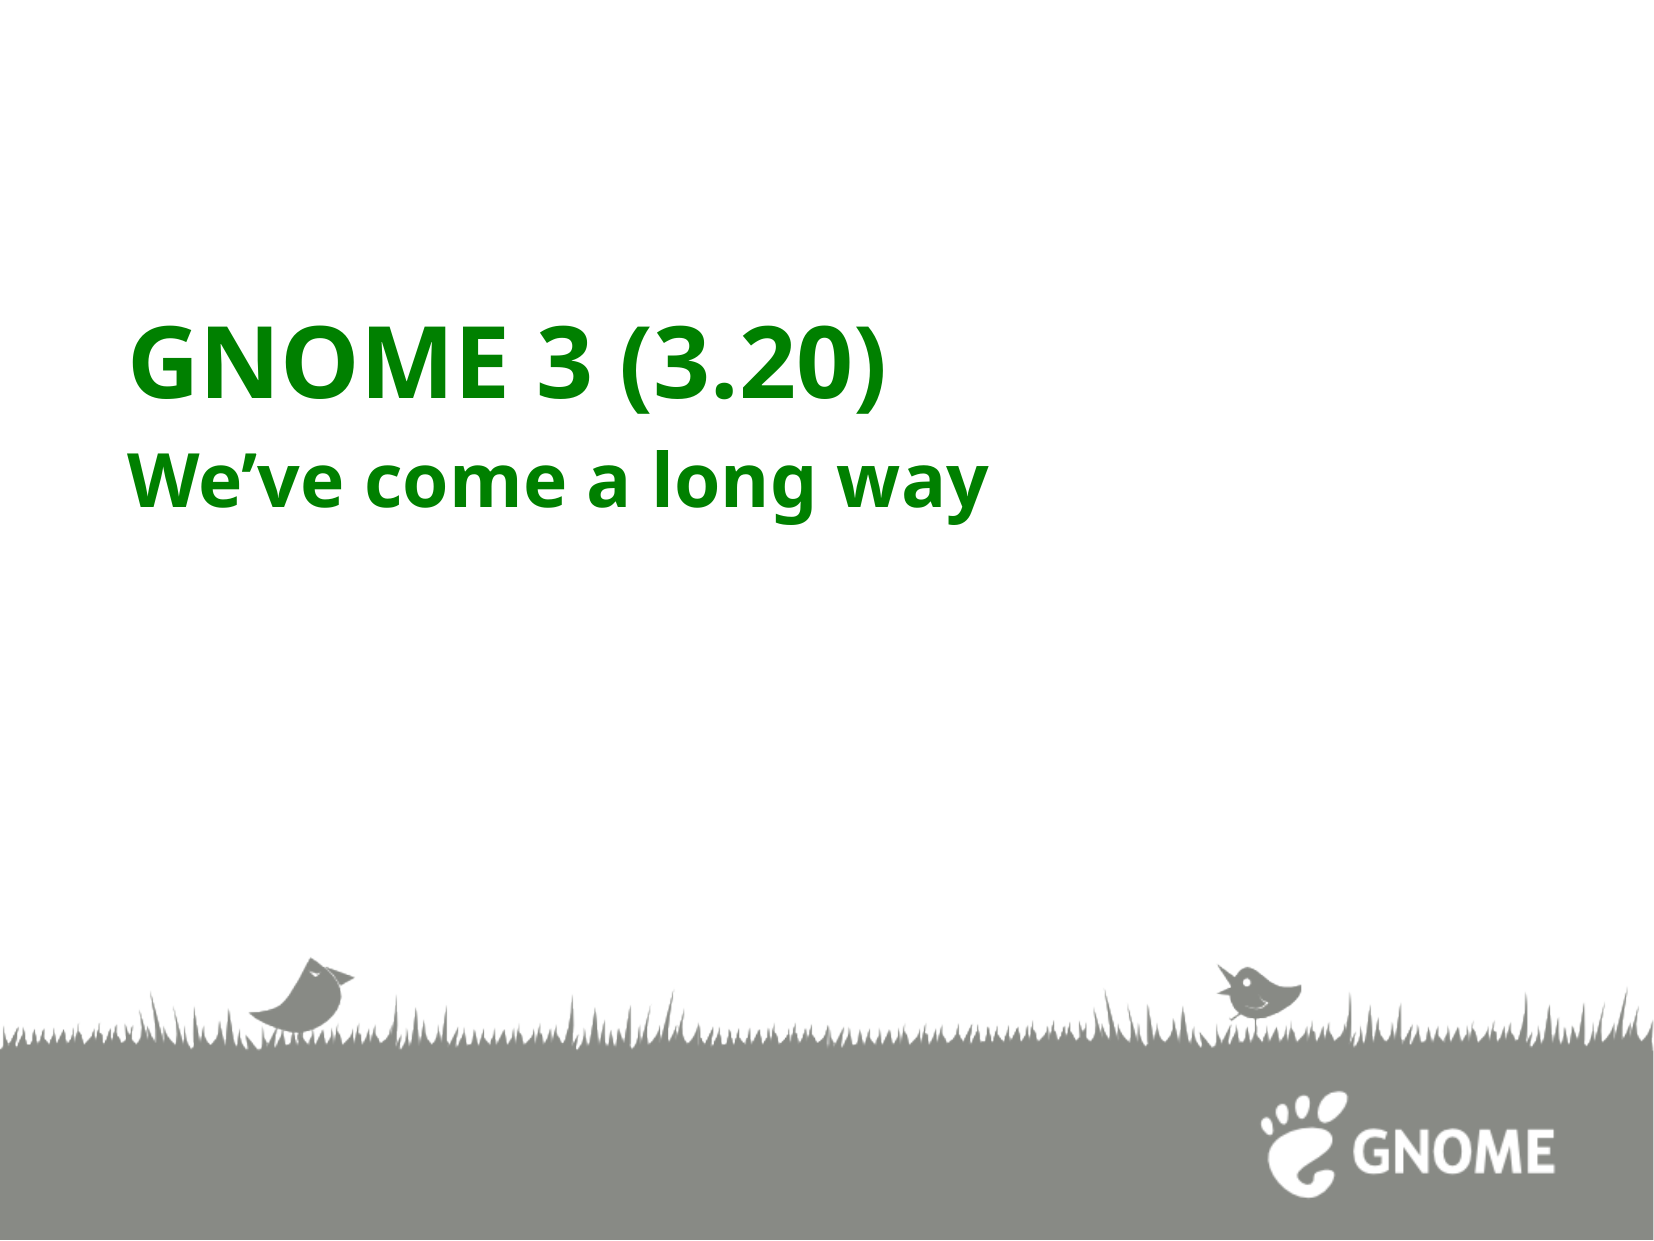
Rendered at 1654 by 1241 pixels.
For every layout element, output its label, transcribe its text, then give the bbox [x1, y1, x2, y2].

picture [0, 0, 1654, 1241]
text_box GNOME 3 (3.20) We’ve come a long way [112, 283, 1351, 634]
